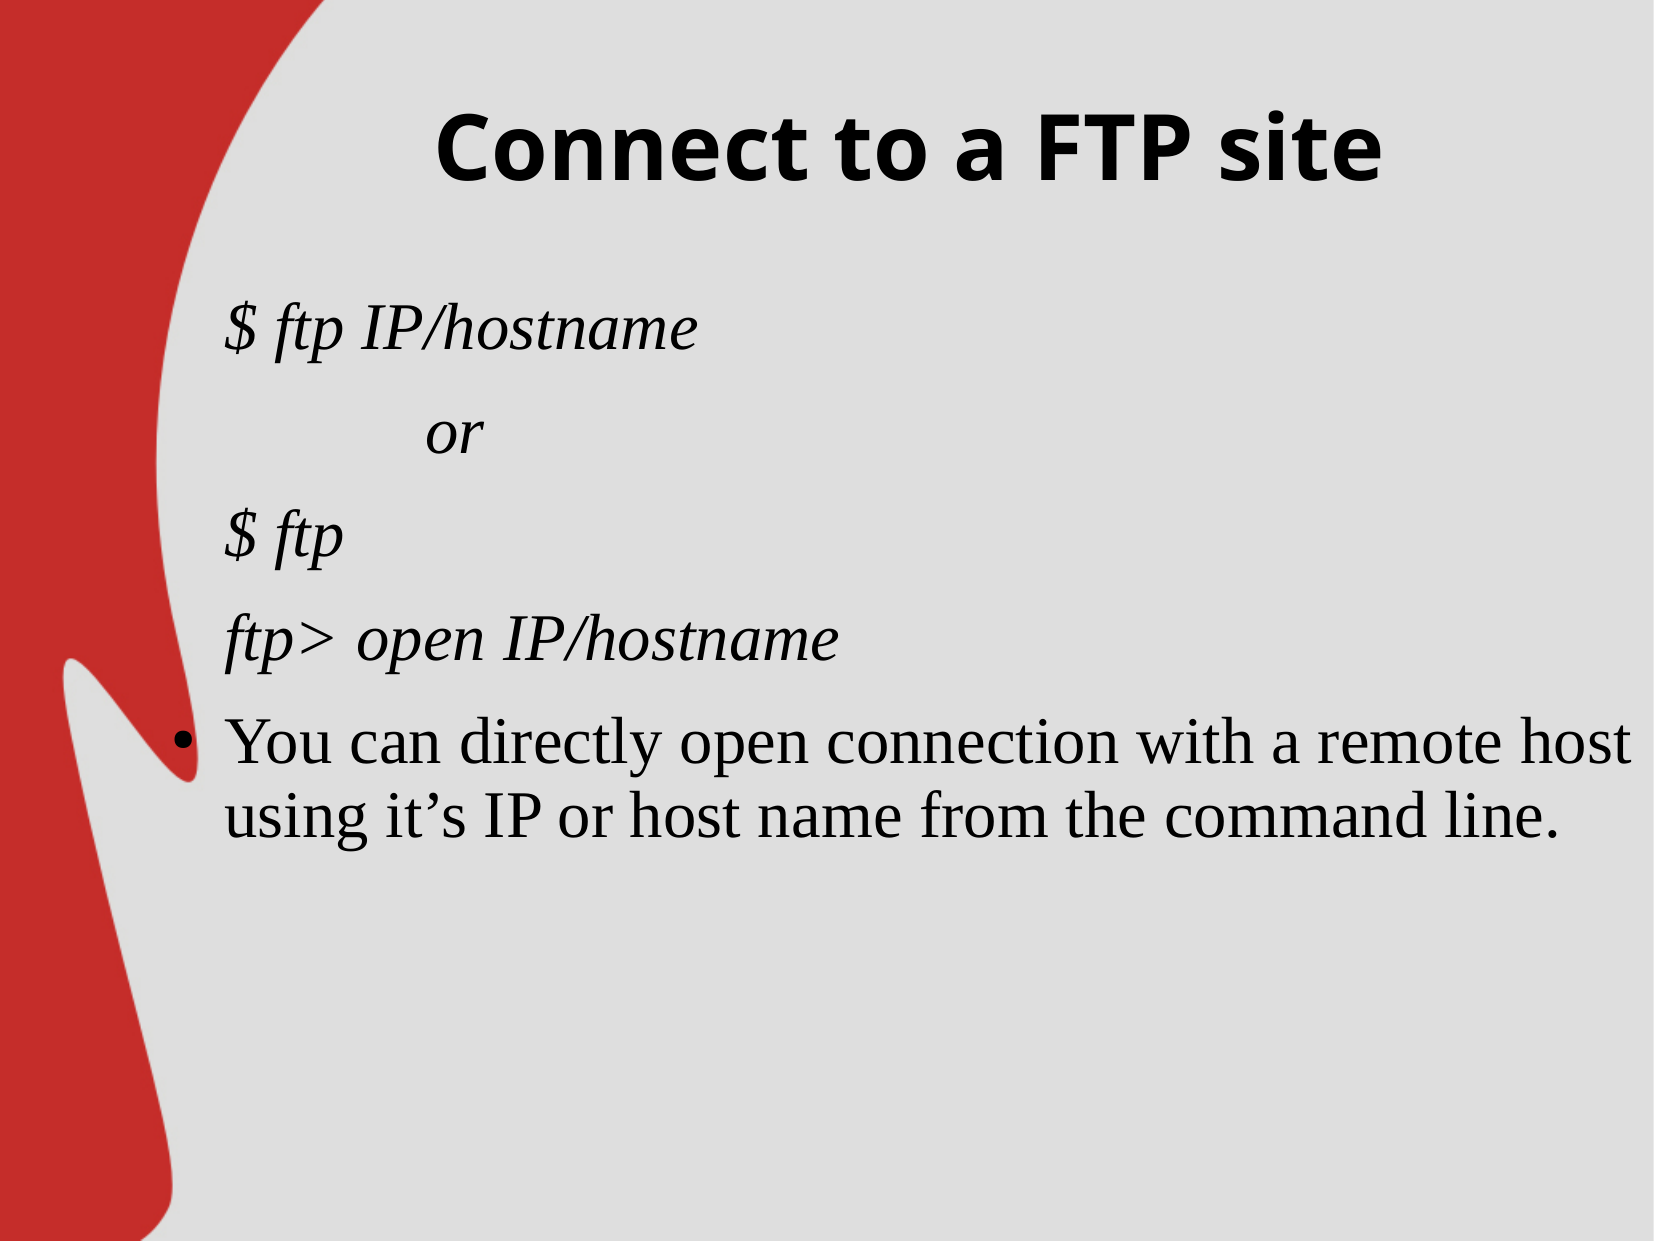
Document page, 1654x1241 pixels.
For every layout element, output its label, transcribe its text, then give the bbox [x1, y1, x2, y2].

list $ ftp IP/hostname or $ ftp ftp> open IP/hostname You can directly open connection with a remote host using it’s IP or host name from the command line. [153, 290, 1642, 1010]
picture [0, 0, 1654, 1241]
title Connect to a FTP site [165, 40, 1654, 249]
